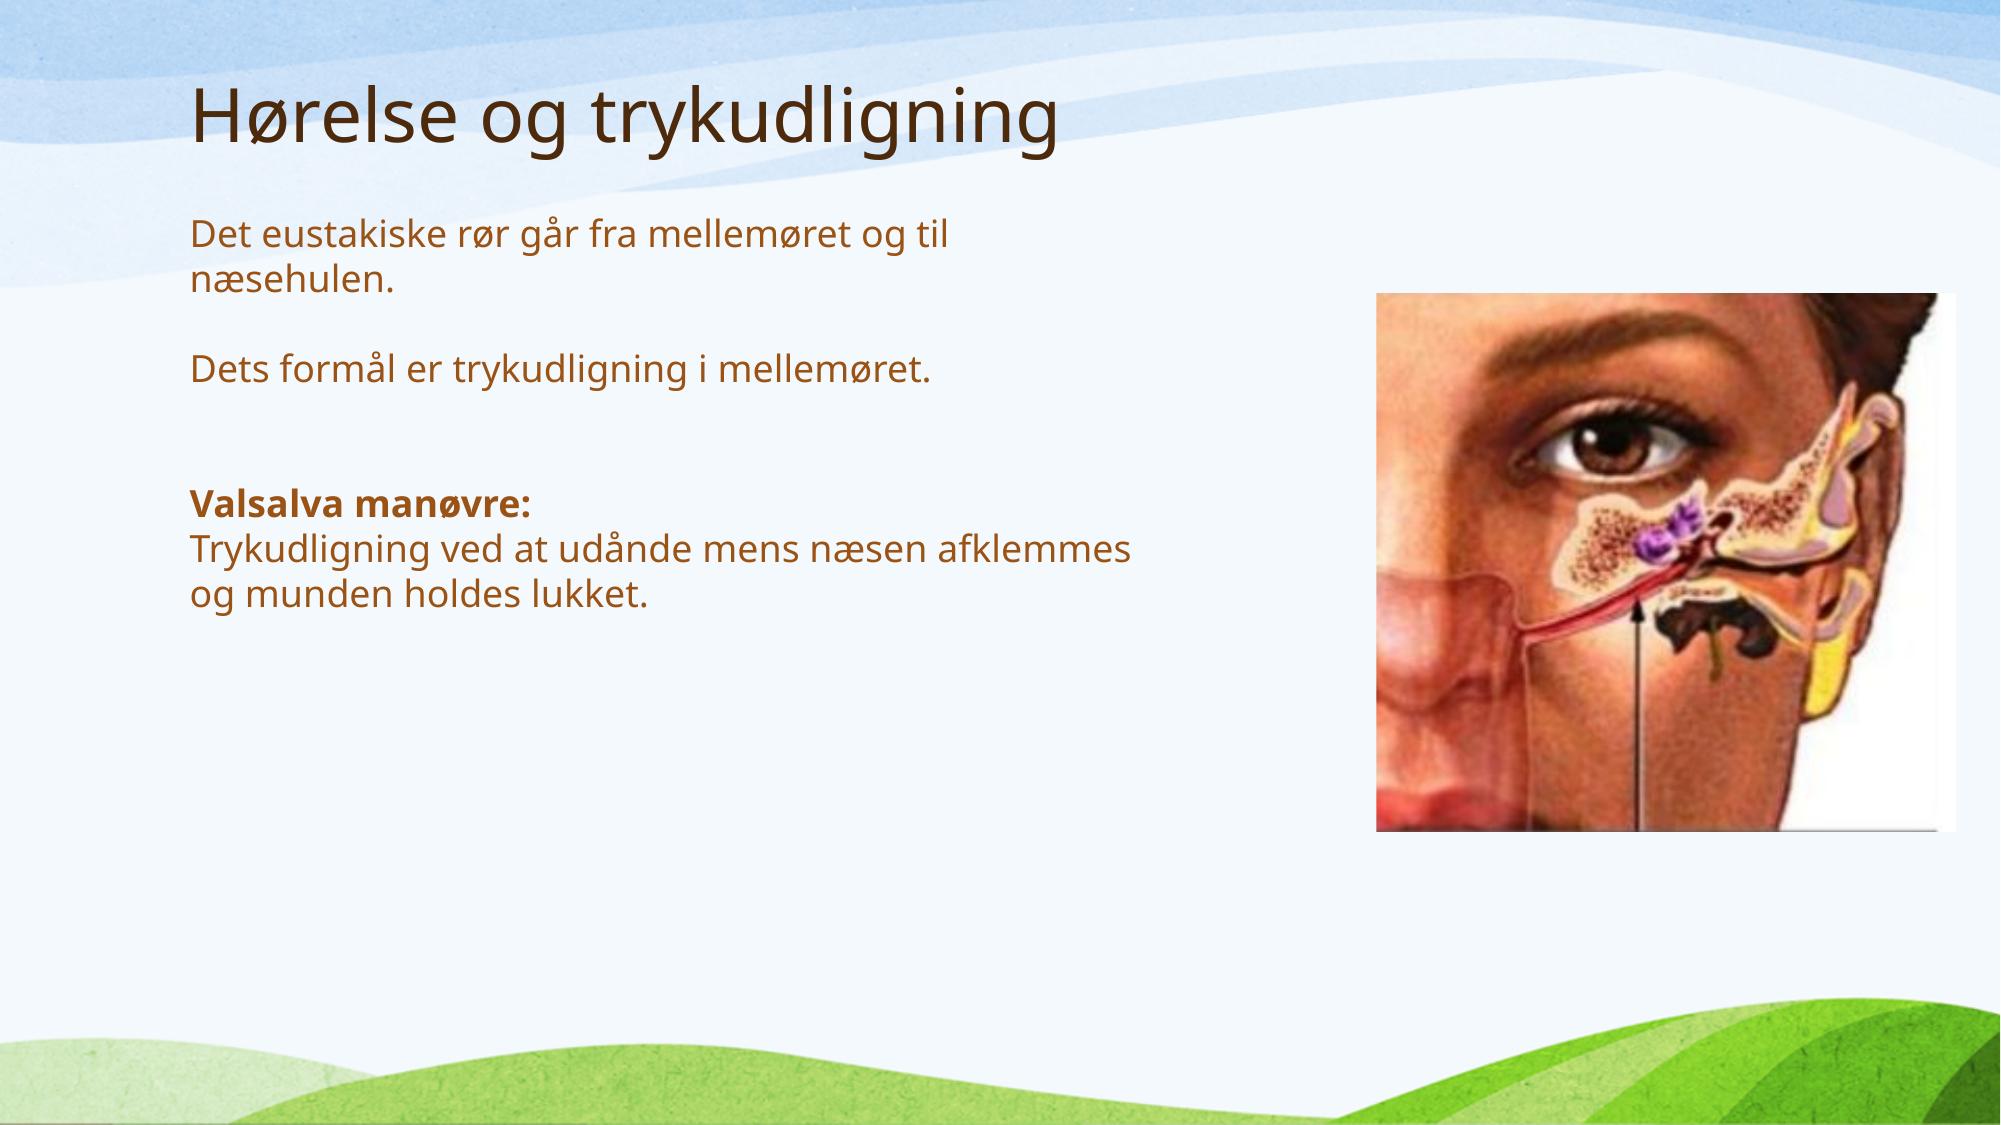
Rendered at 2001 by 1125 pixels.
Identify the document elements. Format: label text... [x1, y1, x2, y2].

picture [0, 0, 2001, 1125]
text_box Det eustakiske rør går fra mellemøret og til næsehulen. Dets formål er trykudligning i mellemøret. Valsalva manøvre: Trykudligning ved at udånde mens næsen afklemmes og munden holdes lukket. [174, 202, 1172, 623]
title Hørelse og trykudligning [174, 50, 1825, 167]
